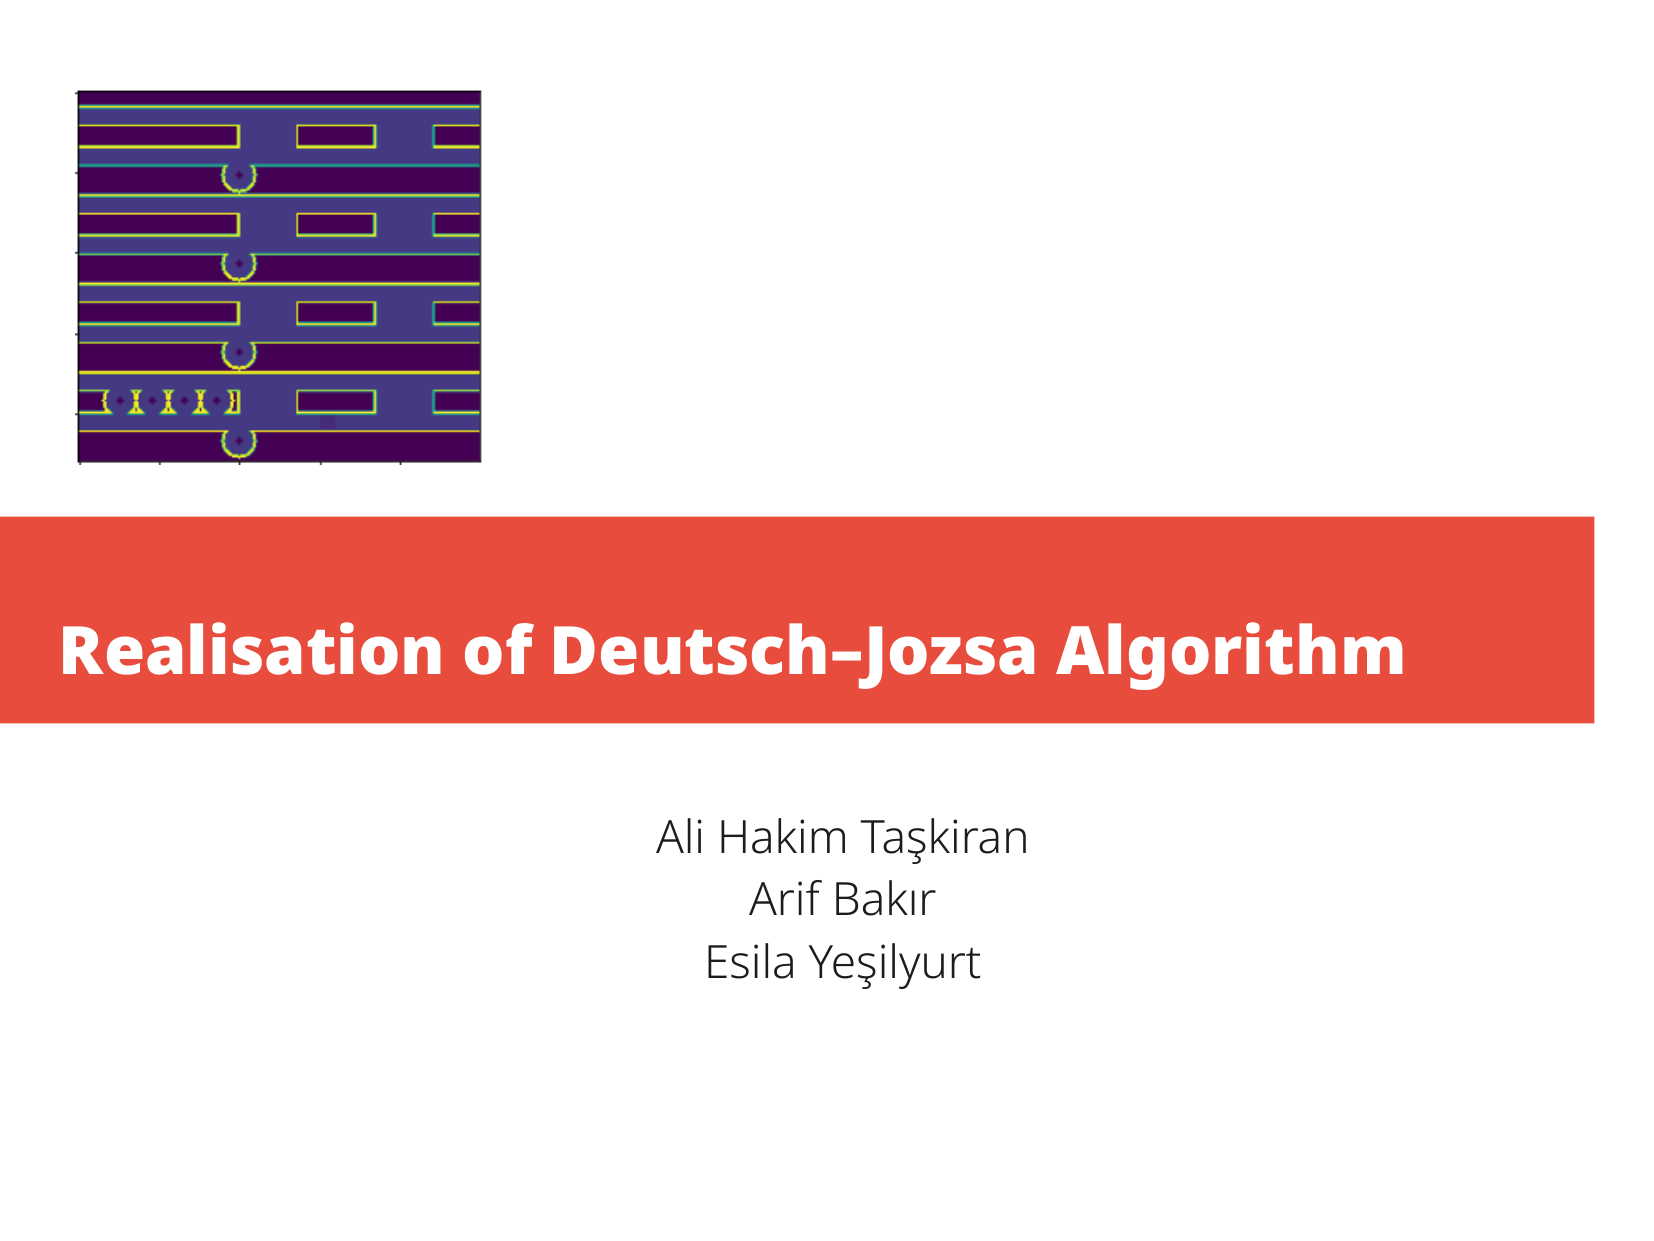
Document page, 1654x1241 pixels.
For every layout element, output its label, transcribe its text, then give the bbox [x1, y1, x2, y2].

picture [75, 75, 490, 465]
title Realisation of Deutsch–Jozsa Algorithm [59, 546, 1595, 694]
subtitle Ali Hakim Taşkiran Arif Bakır Esila Yeşilyurt [90, 741, 1596, 1156]
